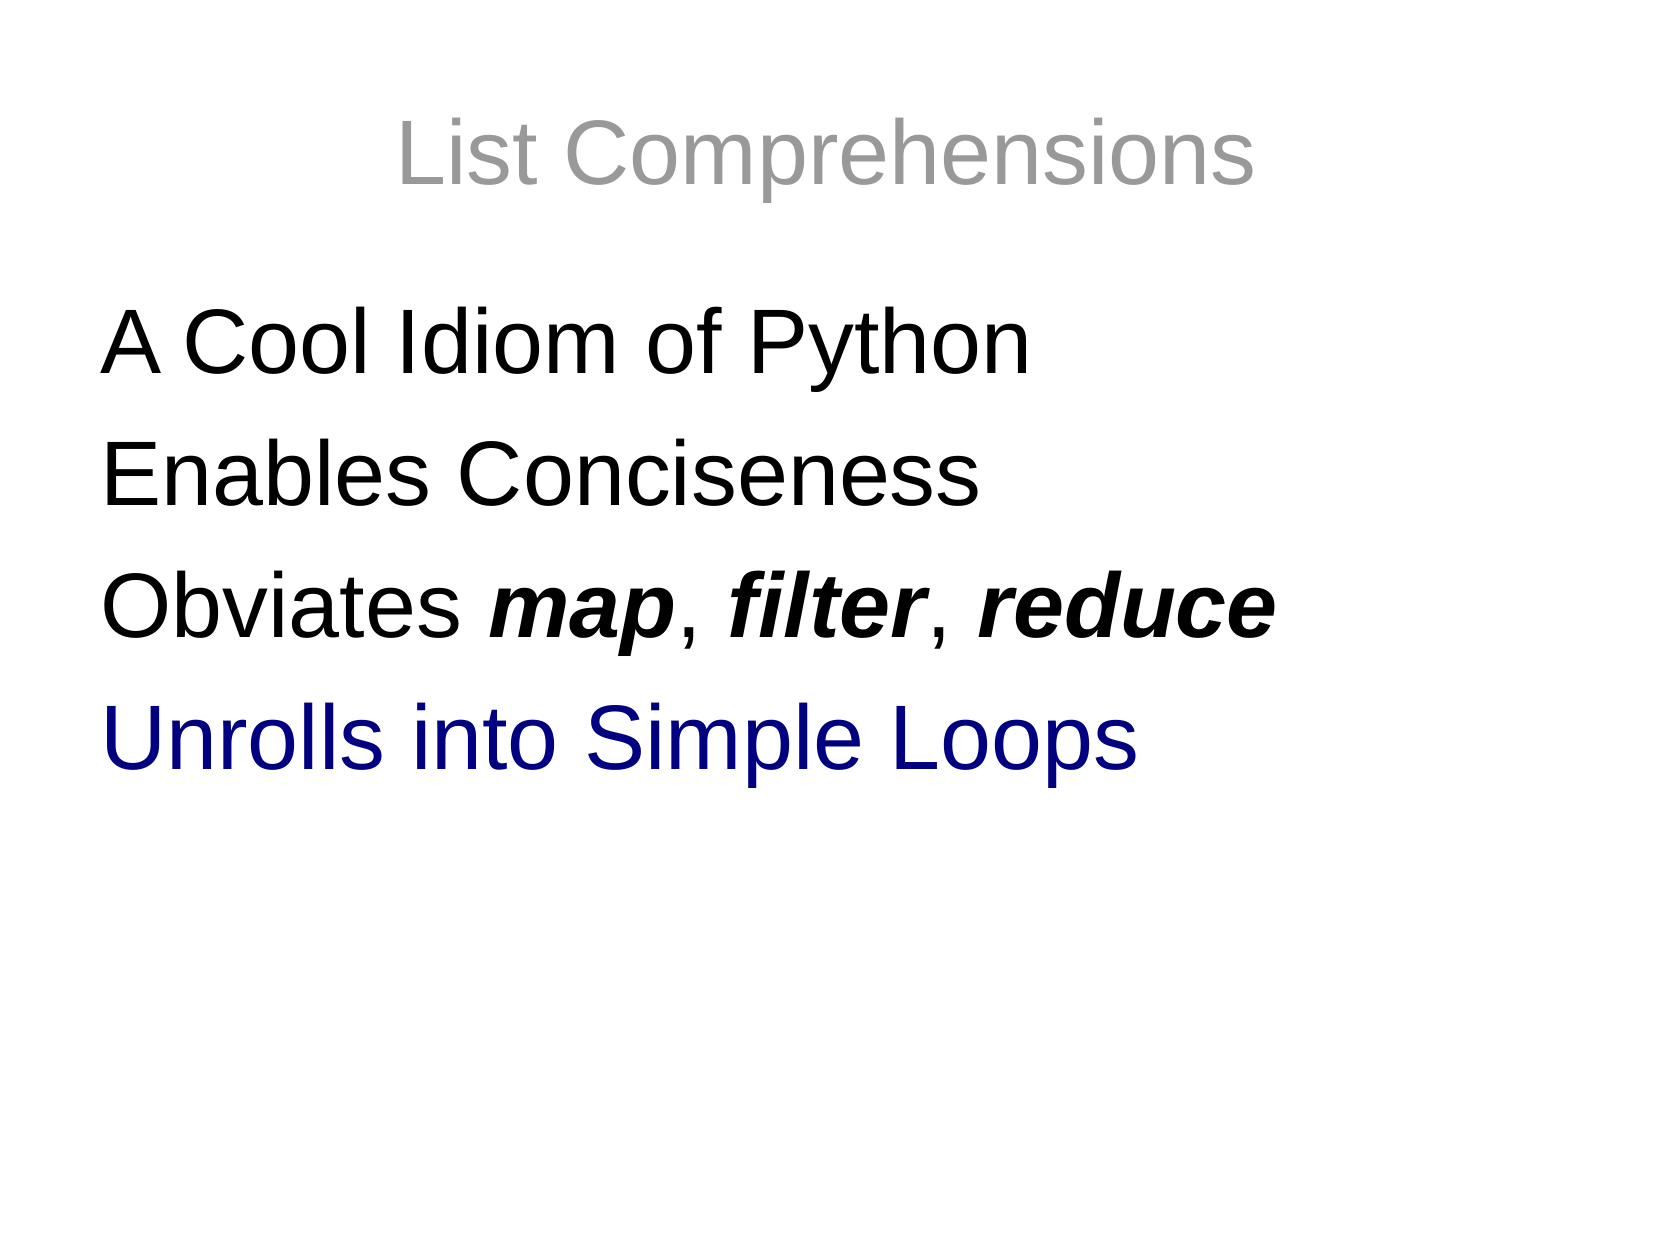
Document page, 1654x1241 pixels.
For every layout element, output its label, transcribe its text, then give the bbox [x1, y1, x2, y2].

title List Comprehensions [82, 49, 1571, 257]
list A Cool Idiom of Python Enables Conciseness Obviates map, filter, reduce Unrolls into Simple Loops [82, 290, 1571, 1094]
